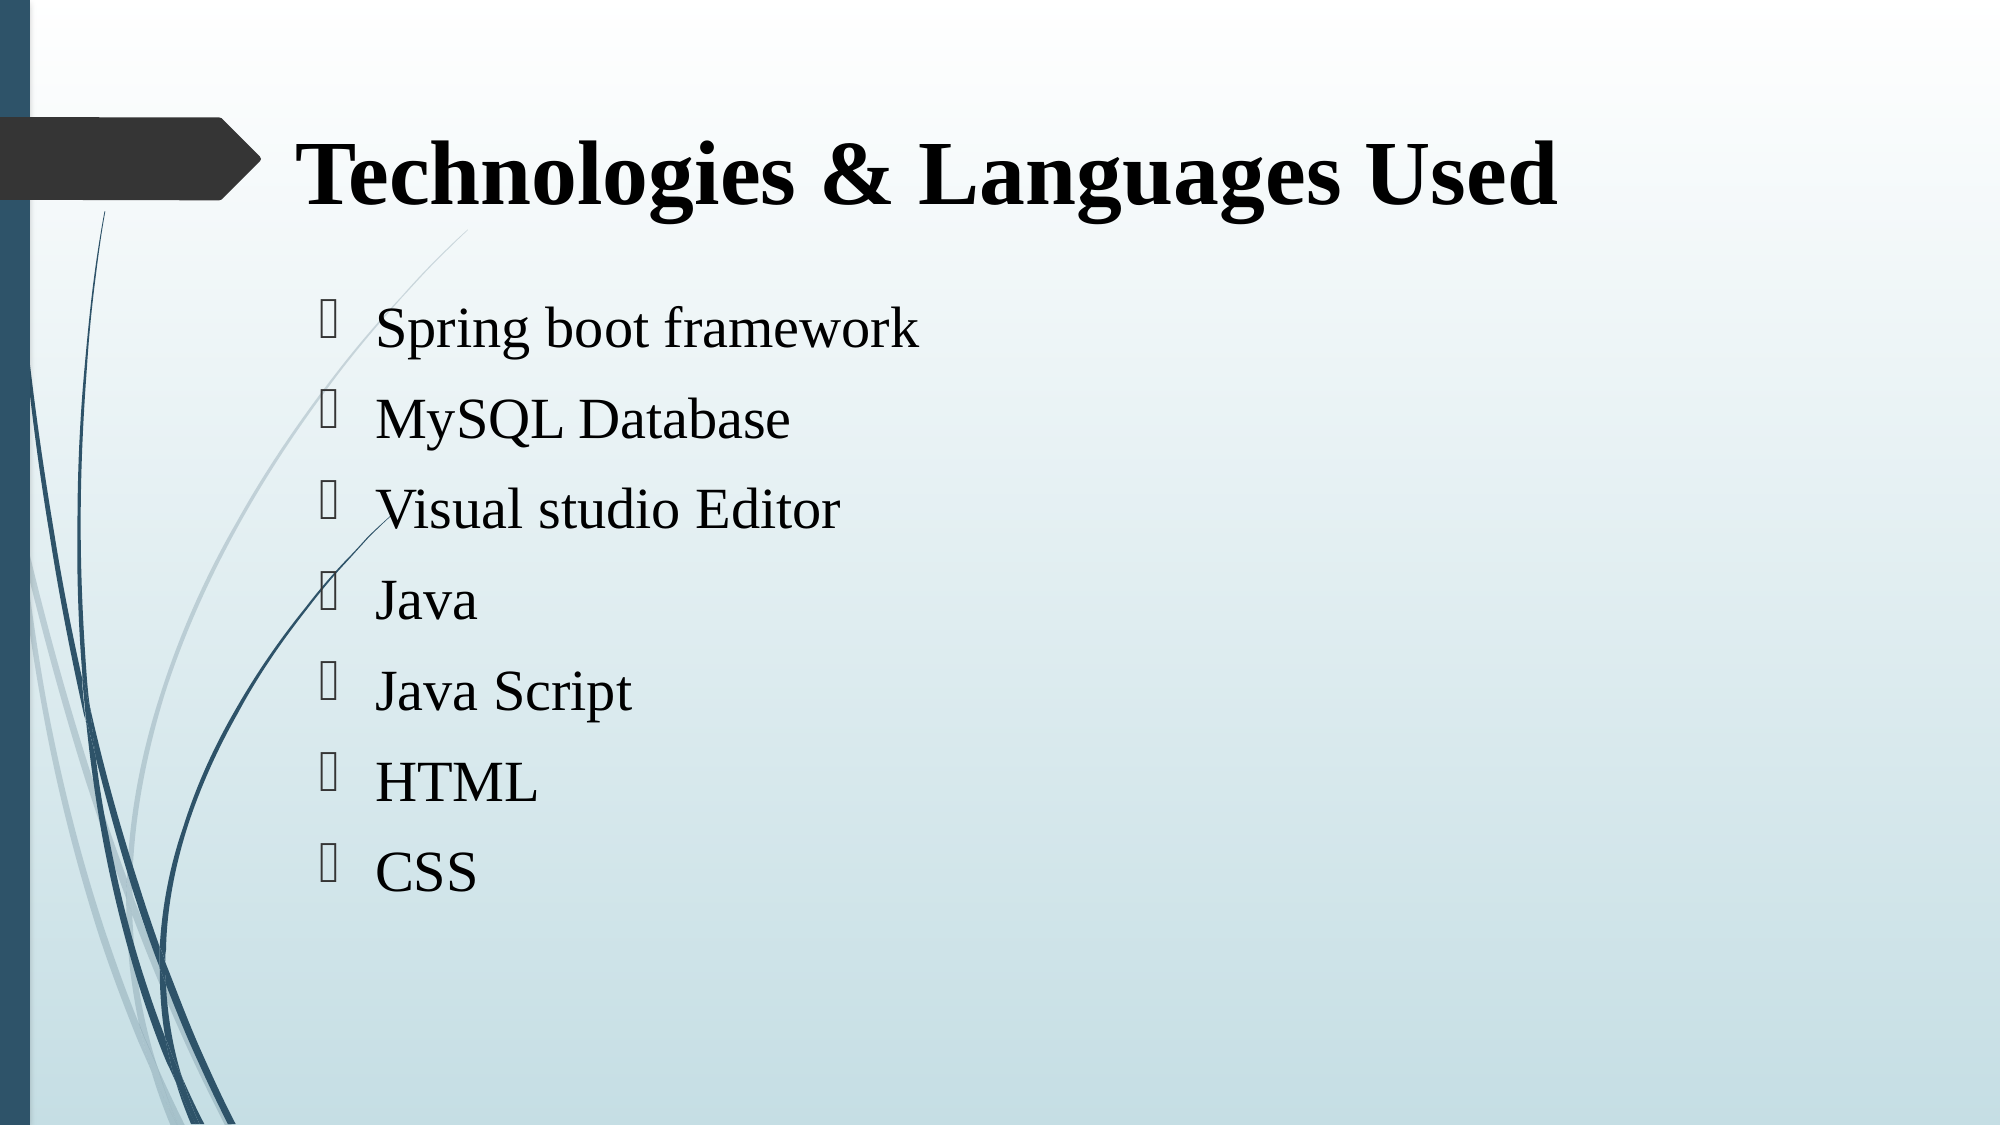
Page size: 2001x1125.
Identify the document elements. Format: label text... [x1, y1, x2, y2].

list Spring boot framework MySQL Database Visual studio Editor Java Java Script HTML CSS [303, 281, 1879, 919]
title Technologies & Languages Used [280, 104, 1743, 272]
